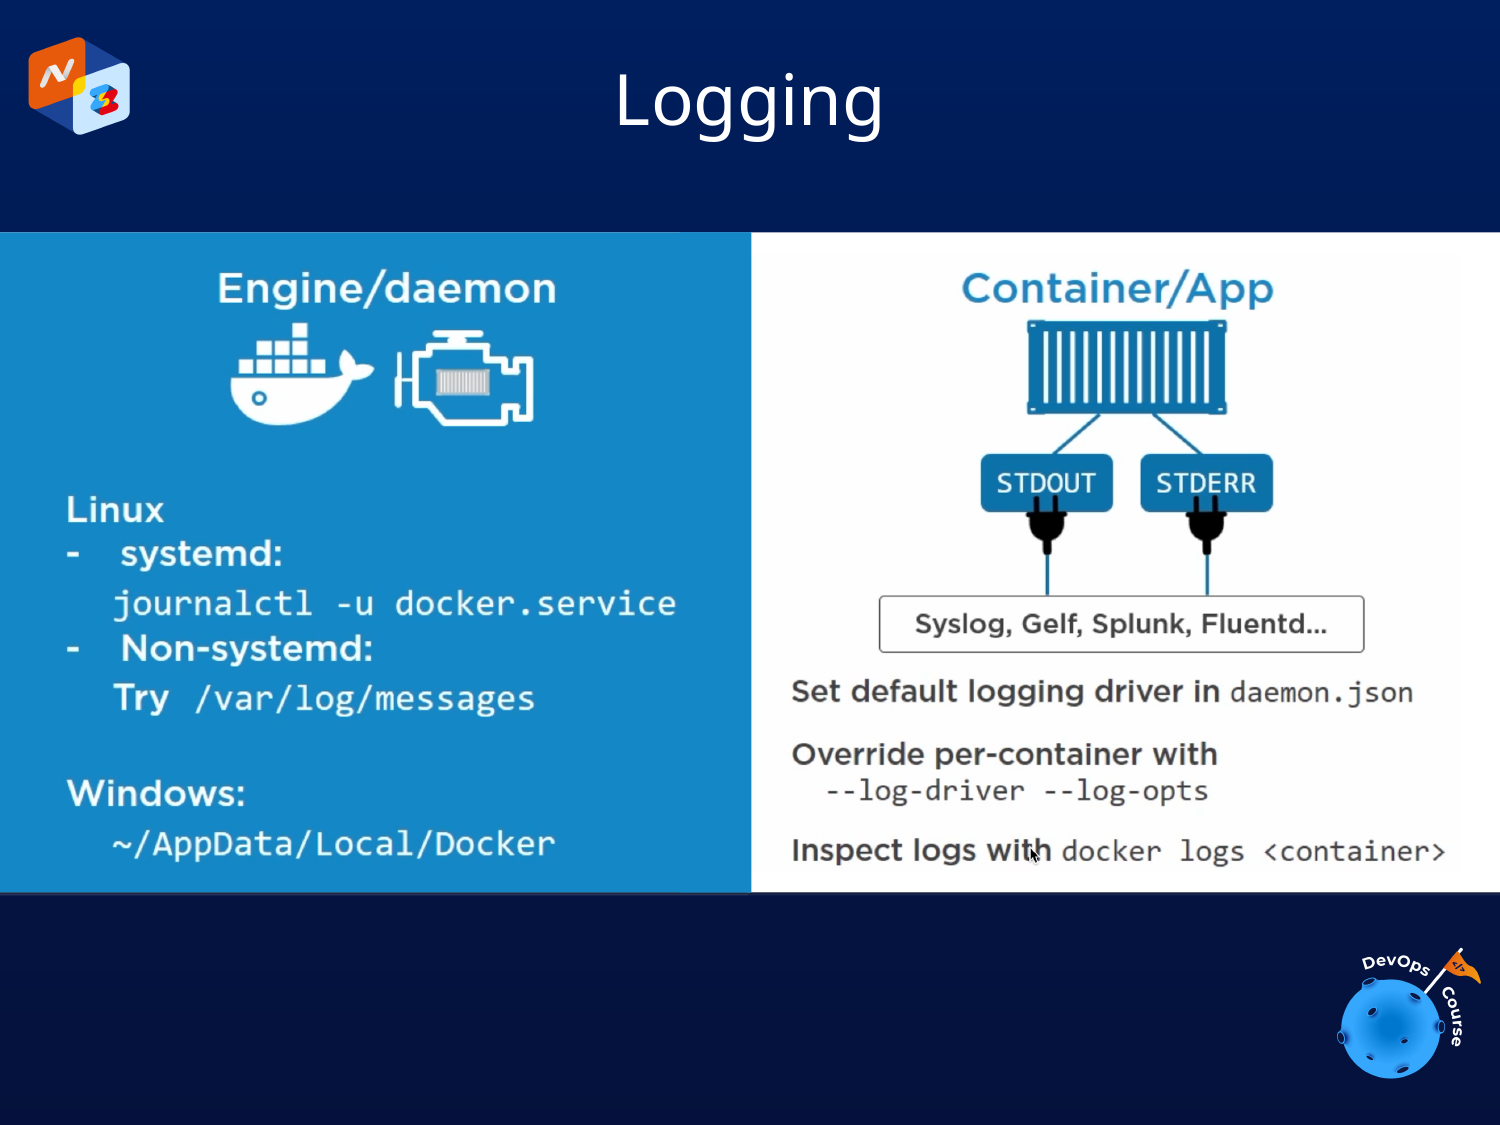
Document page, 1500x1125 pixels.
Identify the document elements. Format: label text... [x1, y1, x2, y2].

picture [40, 254, 679, 871]
text_box [0, 232, 1500, 893]
picture [0, 893, 1500, 1125]
picture [0, 0, 1500, 232]
text_box Logging [236, 34, 1264, 160]
picture [752, 254, 1460, 871]
